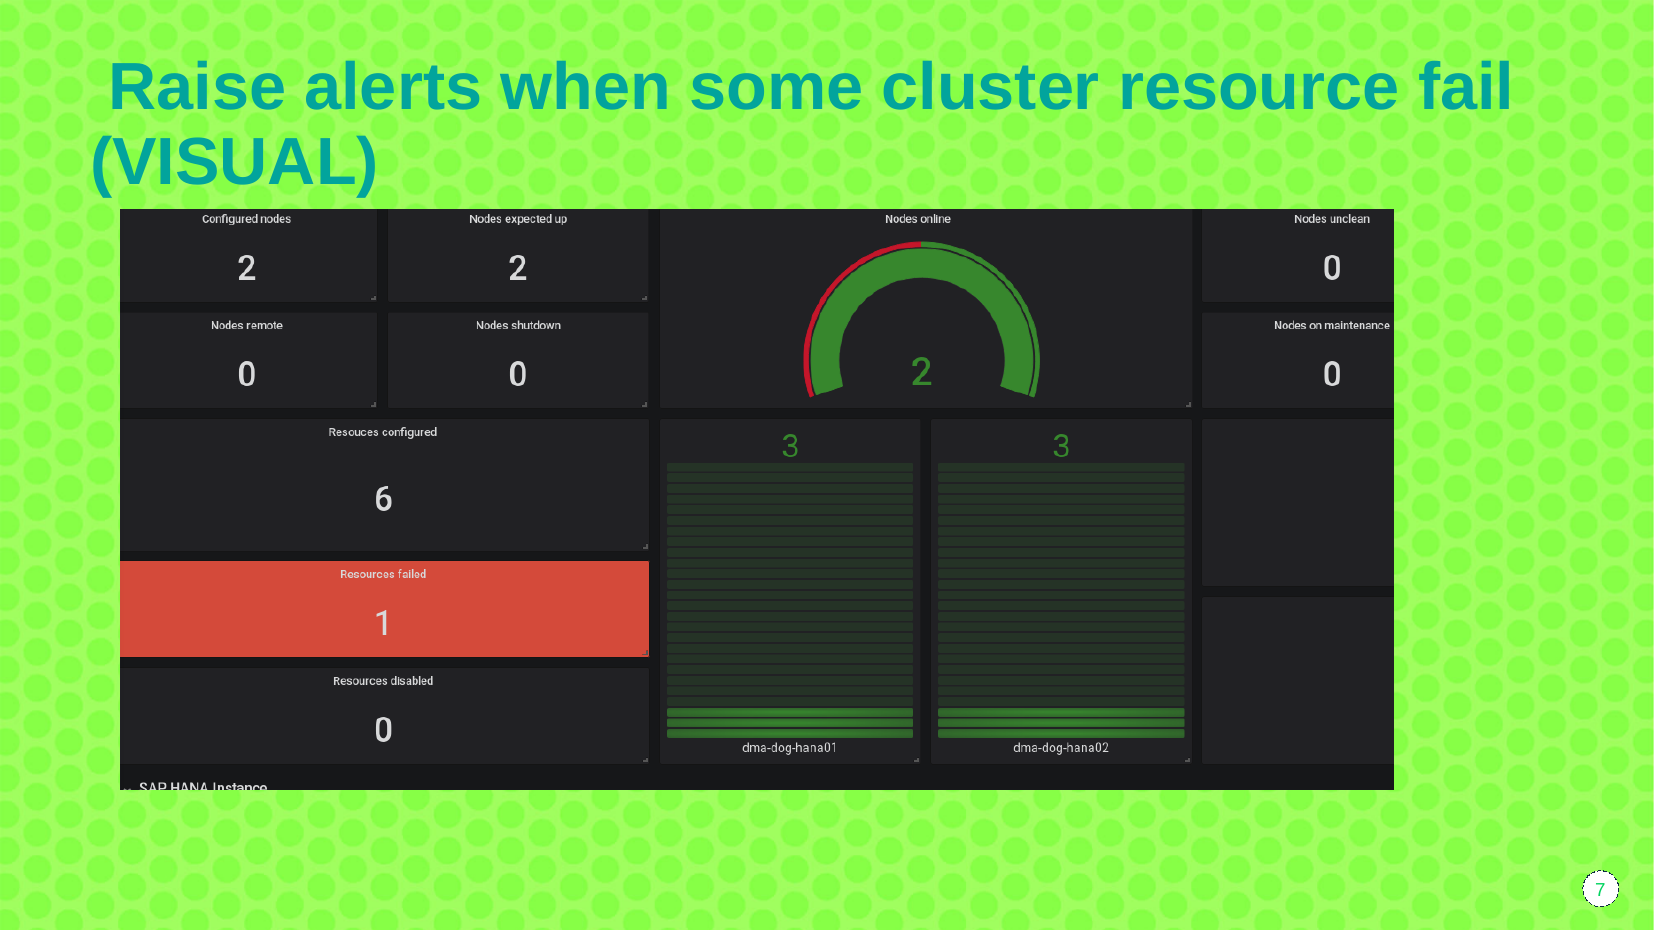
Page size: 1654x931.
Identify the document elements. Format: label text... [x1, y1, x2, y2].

title Raise alerts when some cluster resource fail (VISUAL) [75, 15, 1546, 233]
picture [0, 0, 1654, 930]
